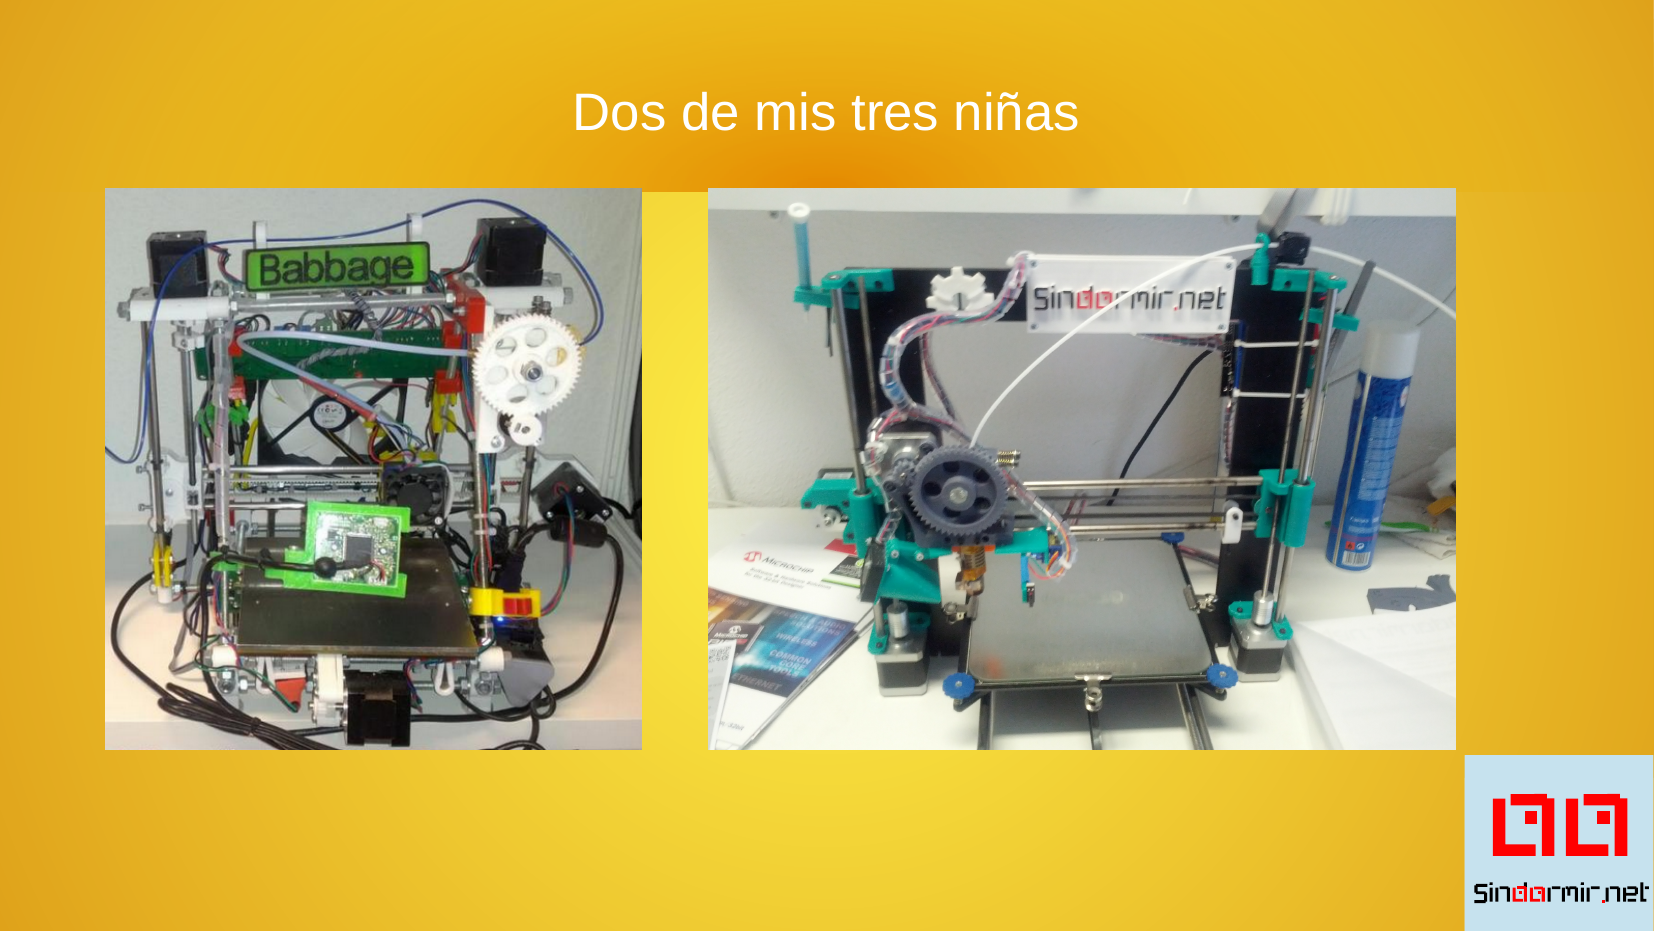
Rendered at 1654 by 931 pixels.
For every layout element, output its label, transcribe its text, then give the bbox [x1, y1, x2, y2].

picture [708, 188, 1456, 751]
picture [105, 188, 642, 751]
title Dos de mis tres niñas [82, 35, 1571, 189]
picture [1464, 755, 1654, 931]
